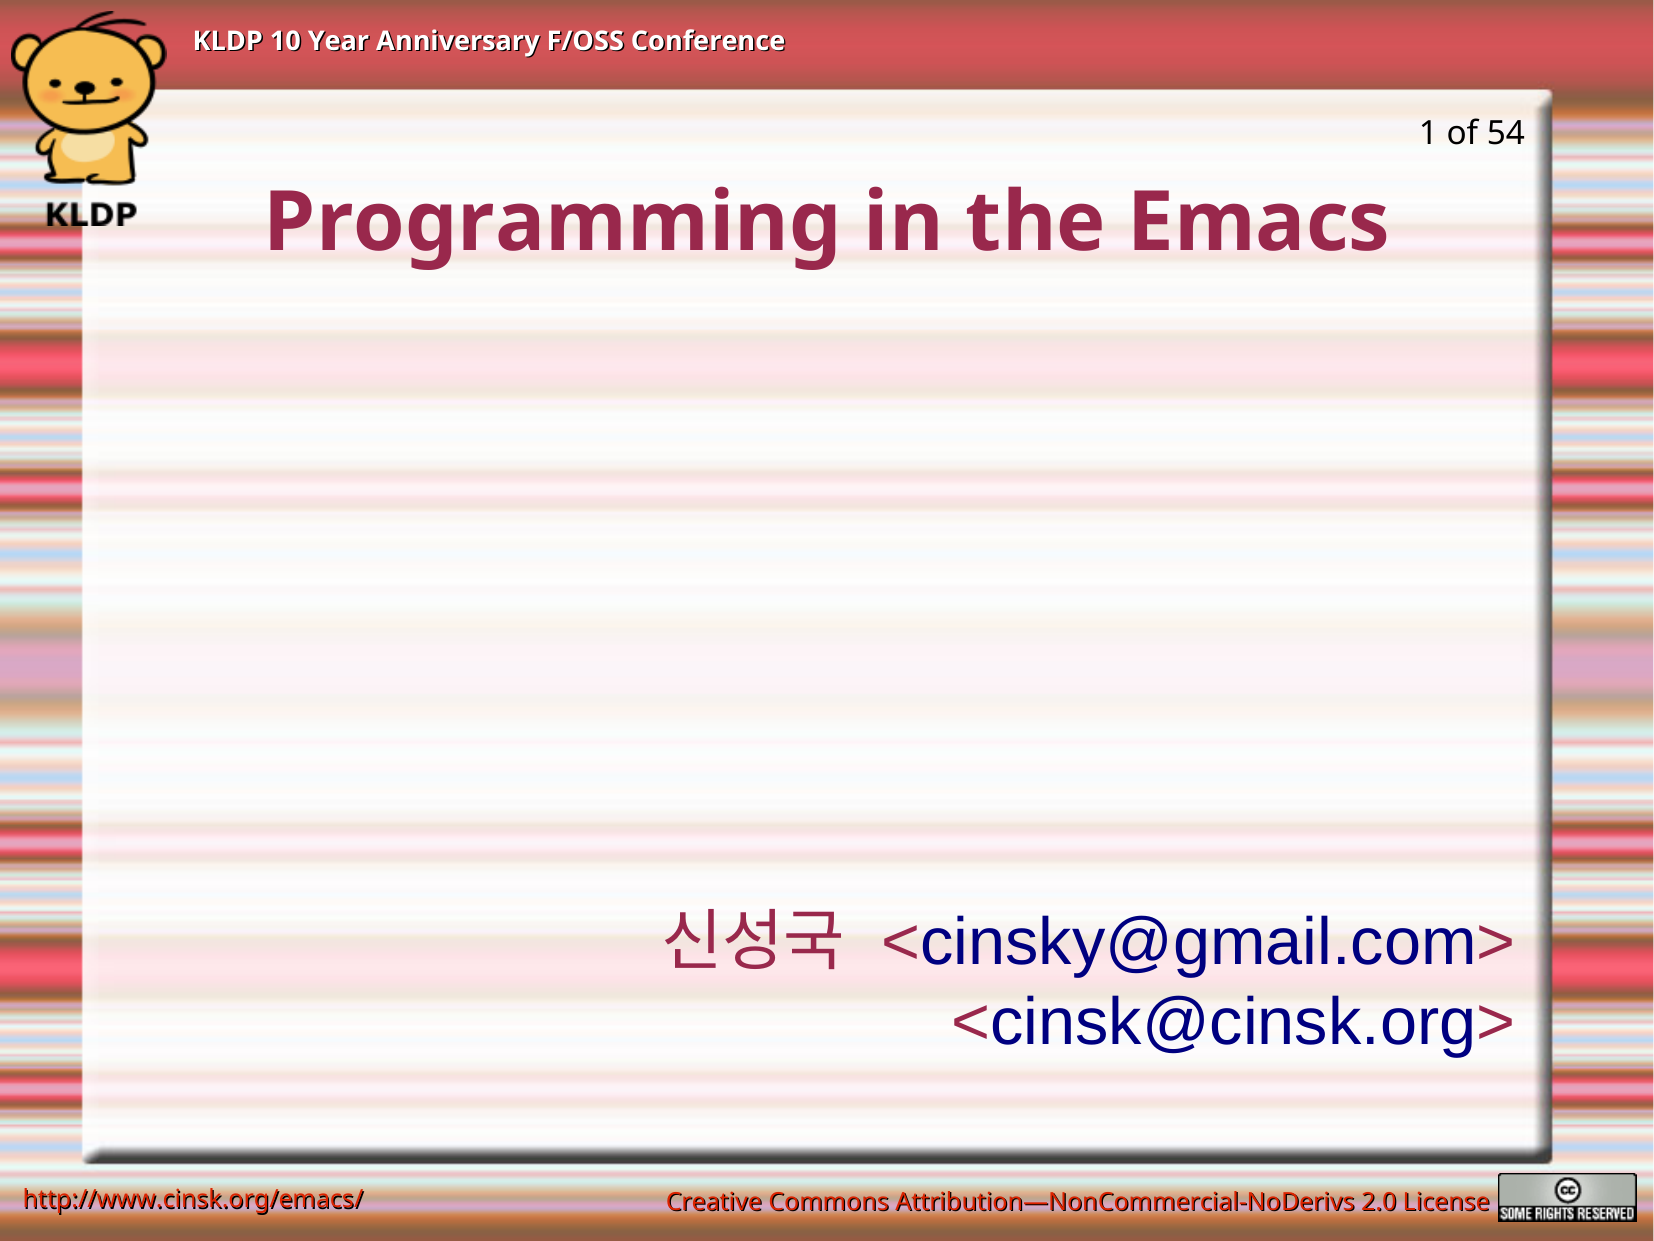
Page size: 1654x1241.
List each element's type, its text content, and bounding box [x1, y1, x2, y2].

title Programming in the Emacs [121, 114, 1534, 322]
subtitle 신성국 <cinsky@gmail.com> <cinsk@cinsk.org> [134, 350, 1516, 1133]
picture [0, 0, 1654, 1241]
